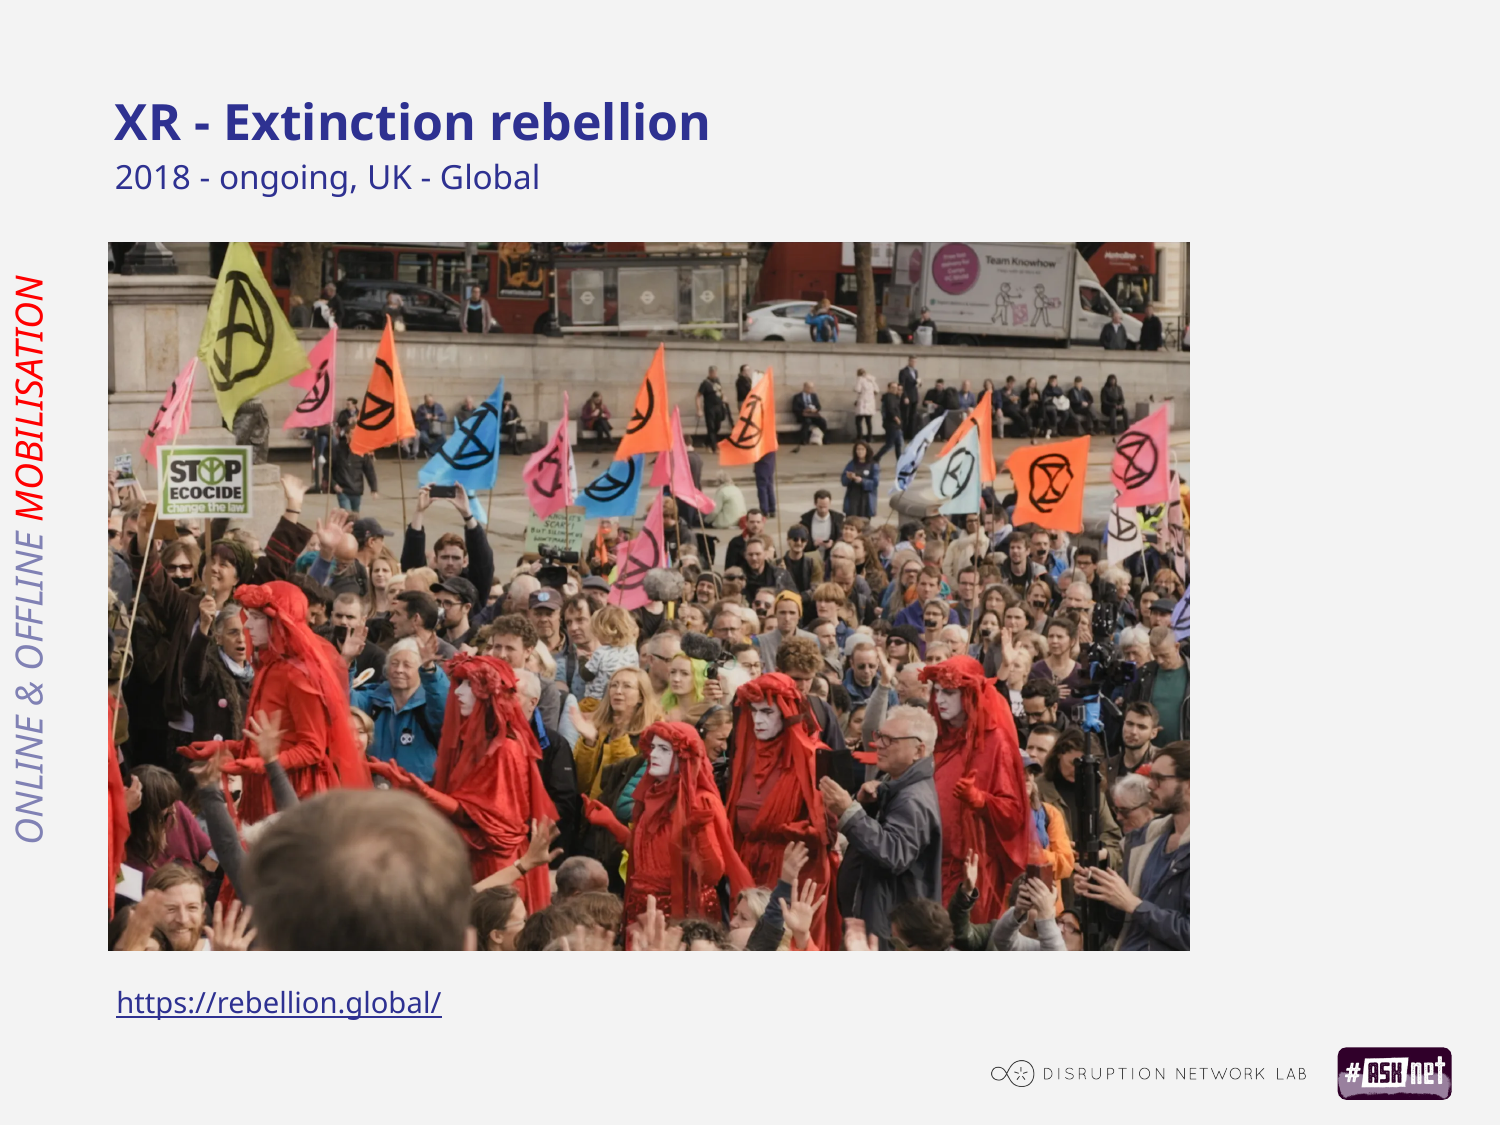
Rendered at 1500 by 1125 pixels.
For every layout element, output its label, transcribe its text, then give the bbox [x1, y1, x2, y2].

text_box ONLINE & OFFLINE MOBILISATION [0, 0, 56, 1121]
text_box https://rebellion.global/ [101, 969, 1399, 1014]
picture [991, 1060, 1306, 1087]
text_box XR - Extinction rebellion 2018 - ongoing, UK - Global [99, 75, 1365, 160]
picture [1337, 1047, 1452, 1100]
picture [108, 242, 1190, 951]
